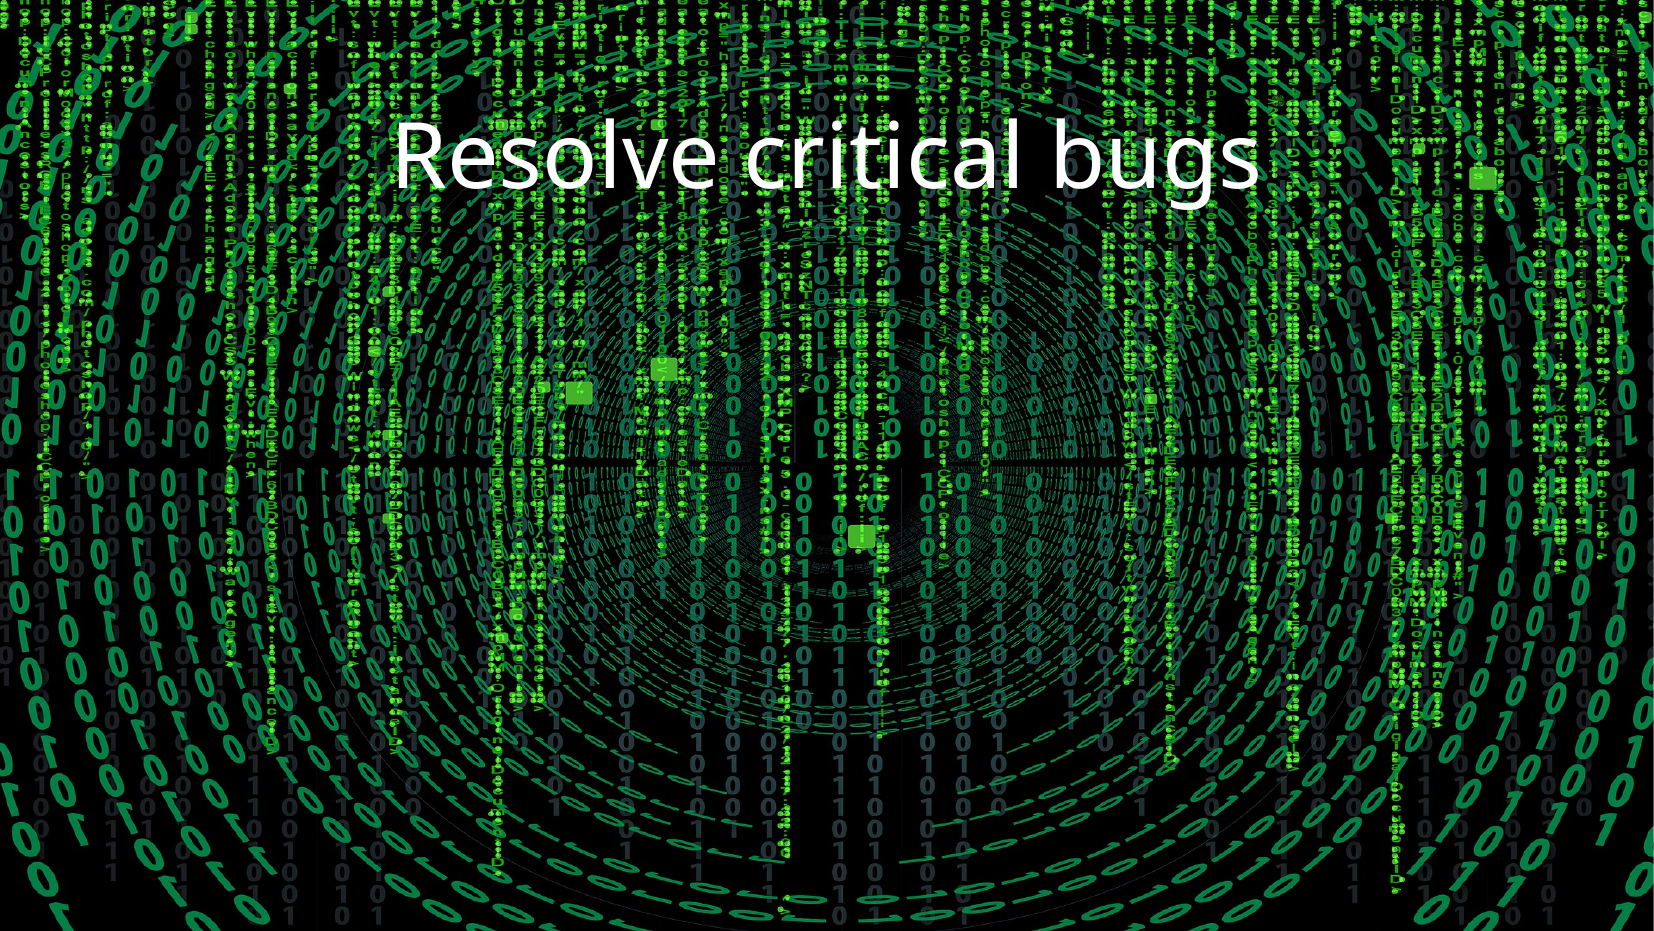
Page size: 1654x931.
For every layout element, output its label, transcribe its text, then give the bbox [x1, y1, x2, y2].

title Resolve critical bugs [82, 49, 1571, 257]
picture [0, 0, 1654, 931]
